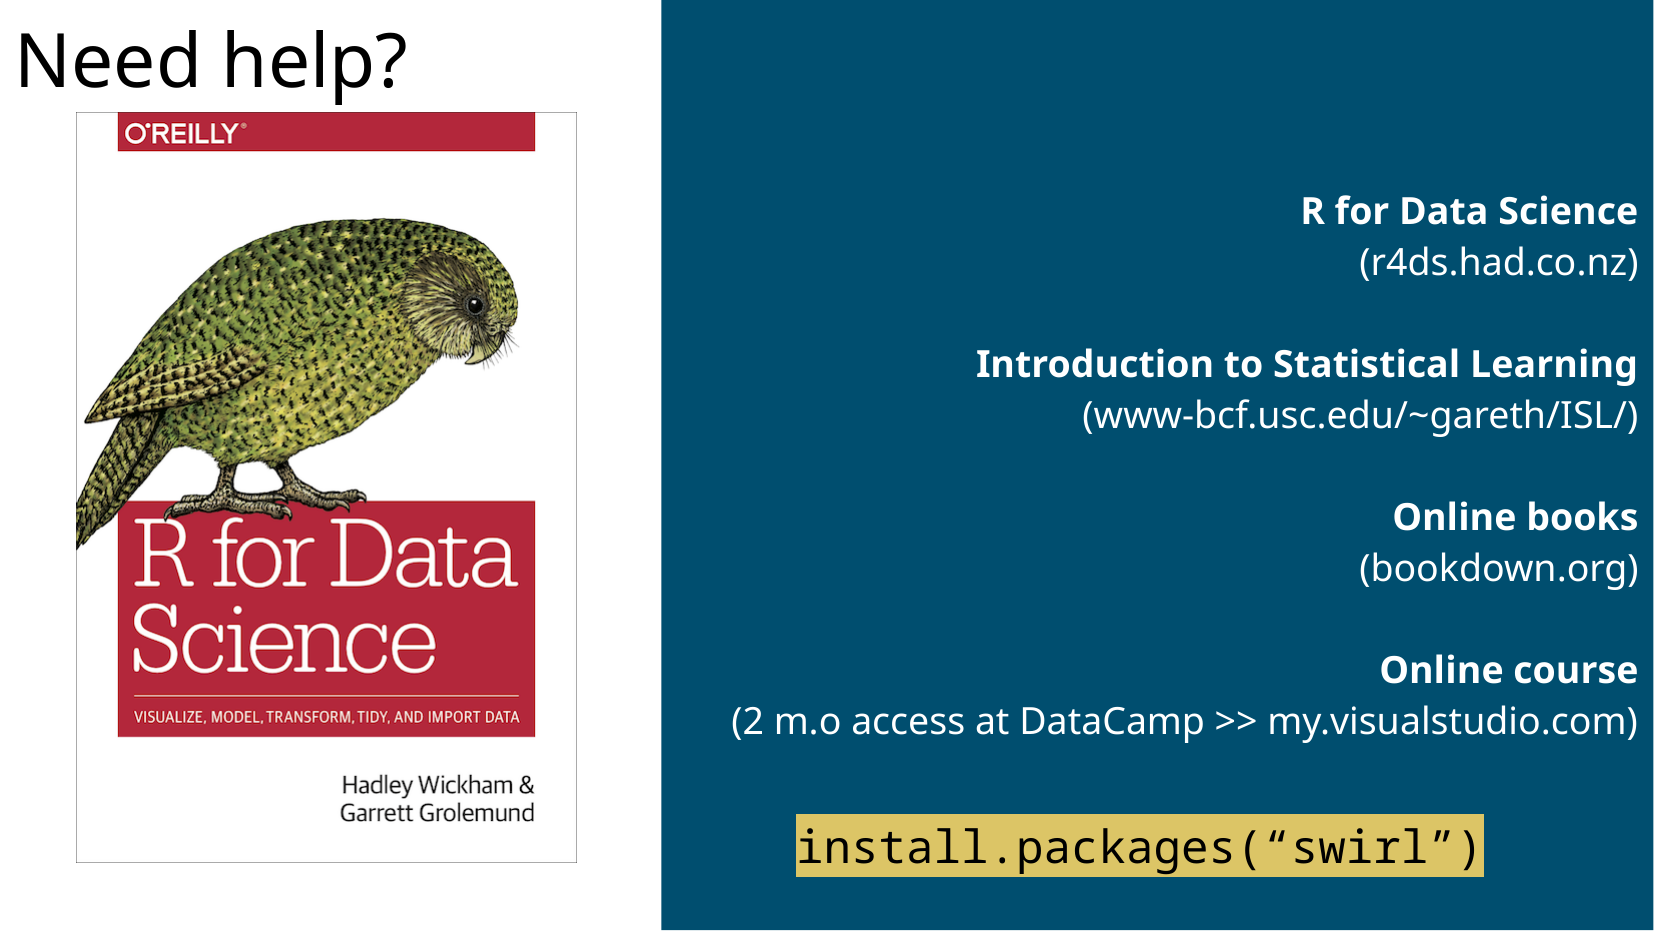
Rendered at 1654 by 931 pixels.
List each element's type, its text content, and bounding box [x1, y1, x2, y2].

picture [76, 112, 577, 863]
text_box install.packages(“swirl”) [781, 806, 1534, 910]
text_box Need help? [0, 0, 753, 103]
text_box R for Data Science (r4ds.had.co.nz) Introduction to Statistical Learning (www-bcf.usc.edu/~gareth/ISL/) Online books (bookdown.org) Online course (2 m.o access at DataCamp >> my.visualstudio.com) [661, 0, 1654, 931]
